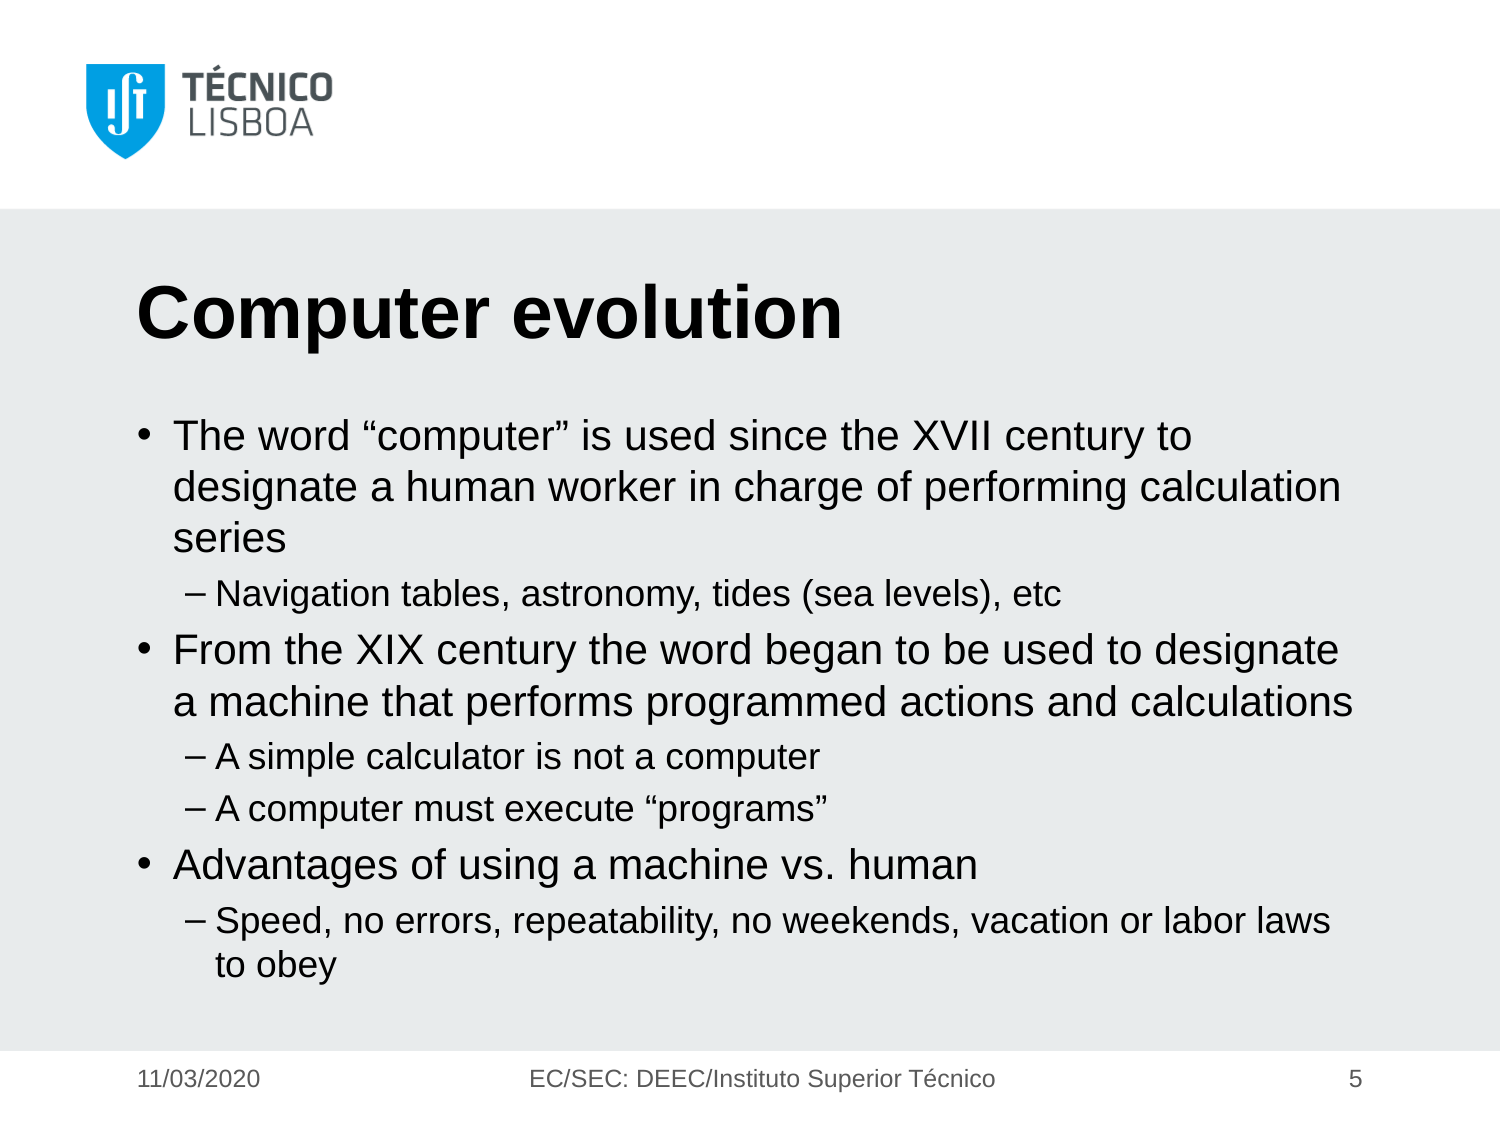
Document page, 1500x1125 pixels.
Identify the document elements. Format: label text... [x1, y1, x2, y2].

list The word “computer” is used since the XVII century to designate a human worker in charge of performing calculation series Navigation tables, astronomy, tides (sea levels), etc From the XIX century the word began to be used to designate a machine that performs programmed actions and calculations A simple calculator is not a computer A computer must execute “programs” Advantages of using a machine vs. human Speed, no errors, repeatability, no weekends, vacation or labor laws to obey [121, 400, 1378, 1005]
slide_number 11/03/2020 [121, 1052, 425, 1103]
footer EC/SEC: DEEC/Instituto Superior Técnico [512, 1052, 1021, 1103]
slide_number <number> [1077, 1052, 1378, 1103]
picture [0, 0, 1500, 1125]
title Computer evolution [121, 237, 1378, 381]
